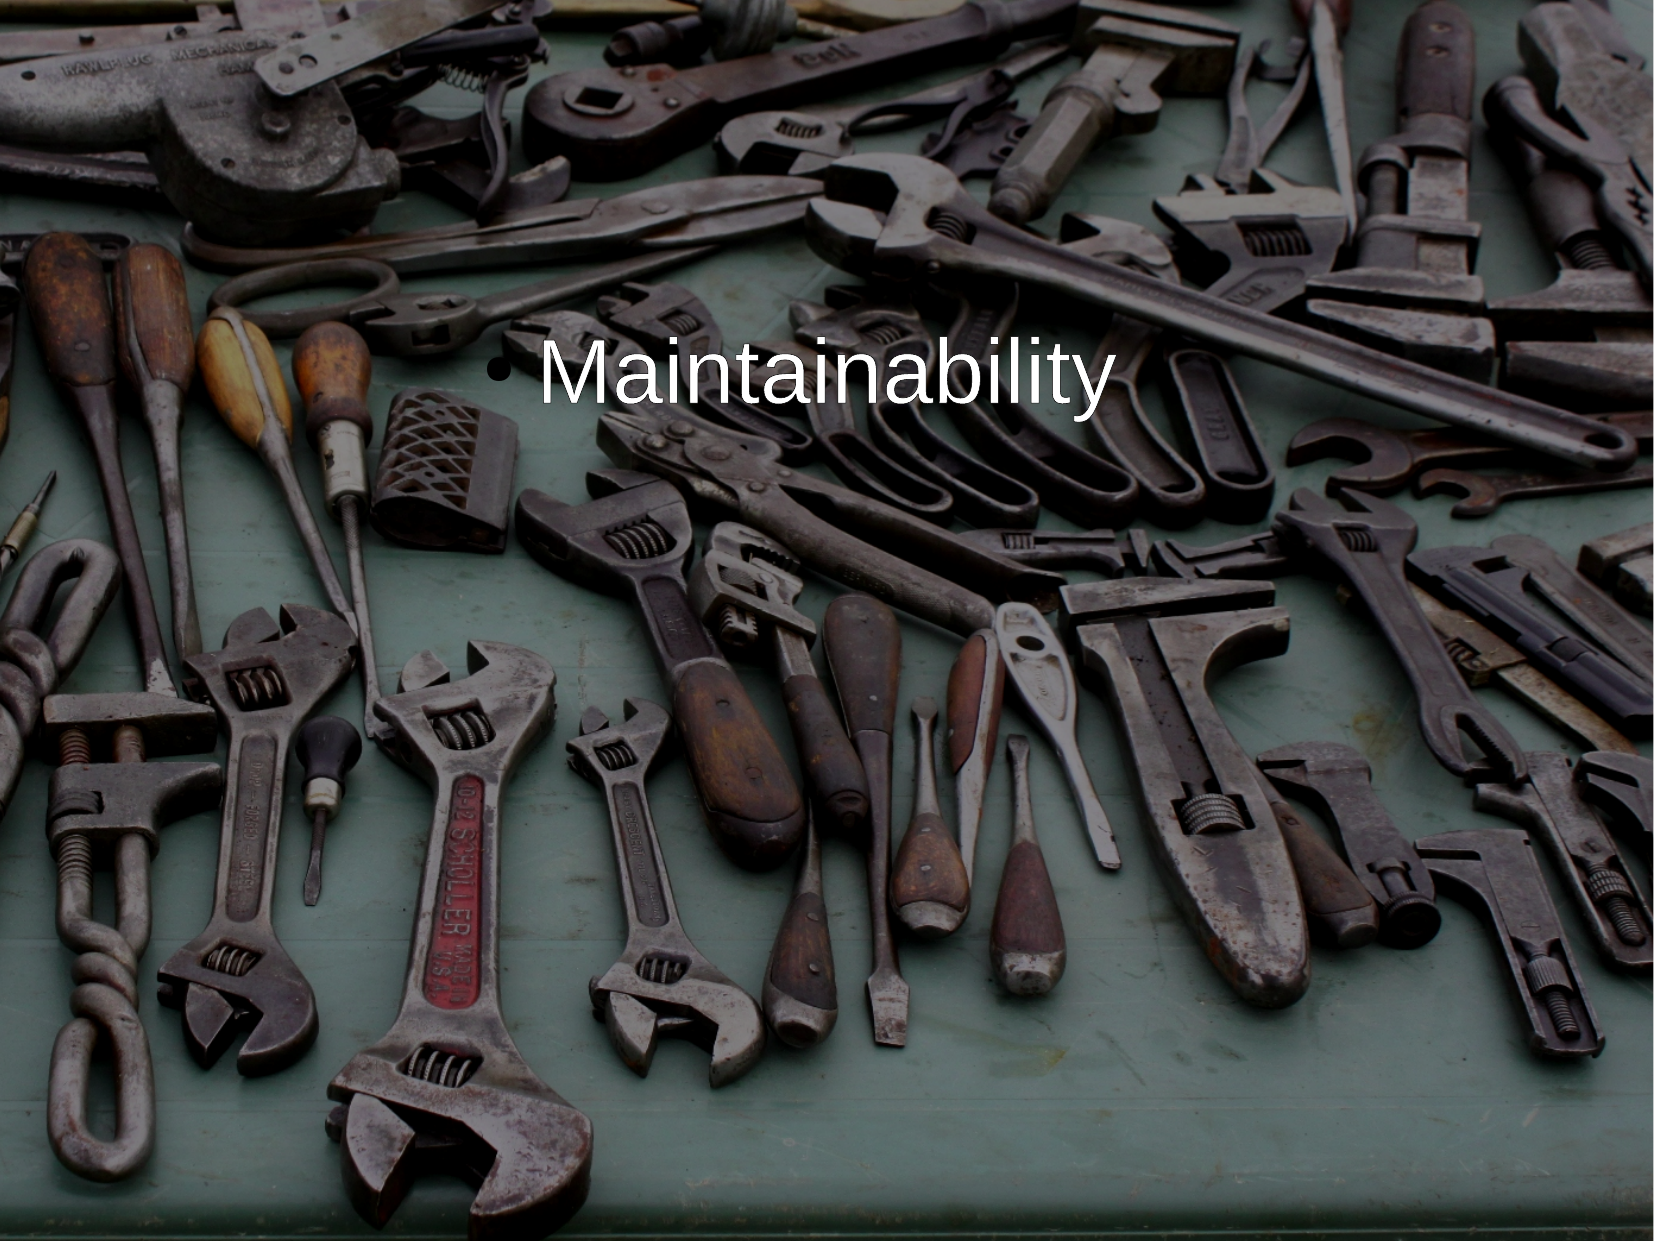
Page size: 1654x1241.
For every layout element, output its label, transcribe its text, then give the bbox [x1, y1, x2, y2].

list Maintainability [465, 320, 1493, 586]
picture [0, 0, 1654, 1241]
